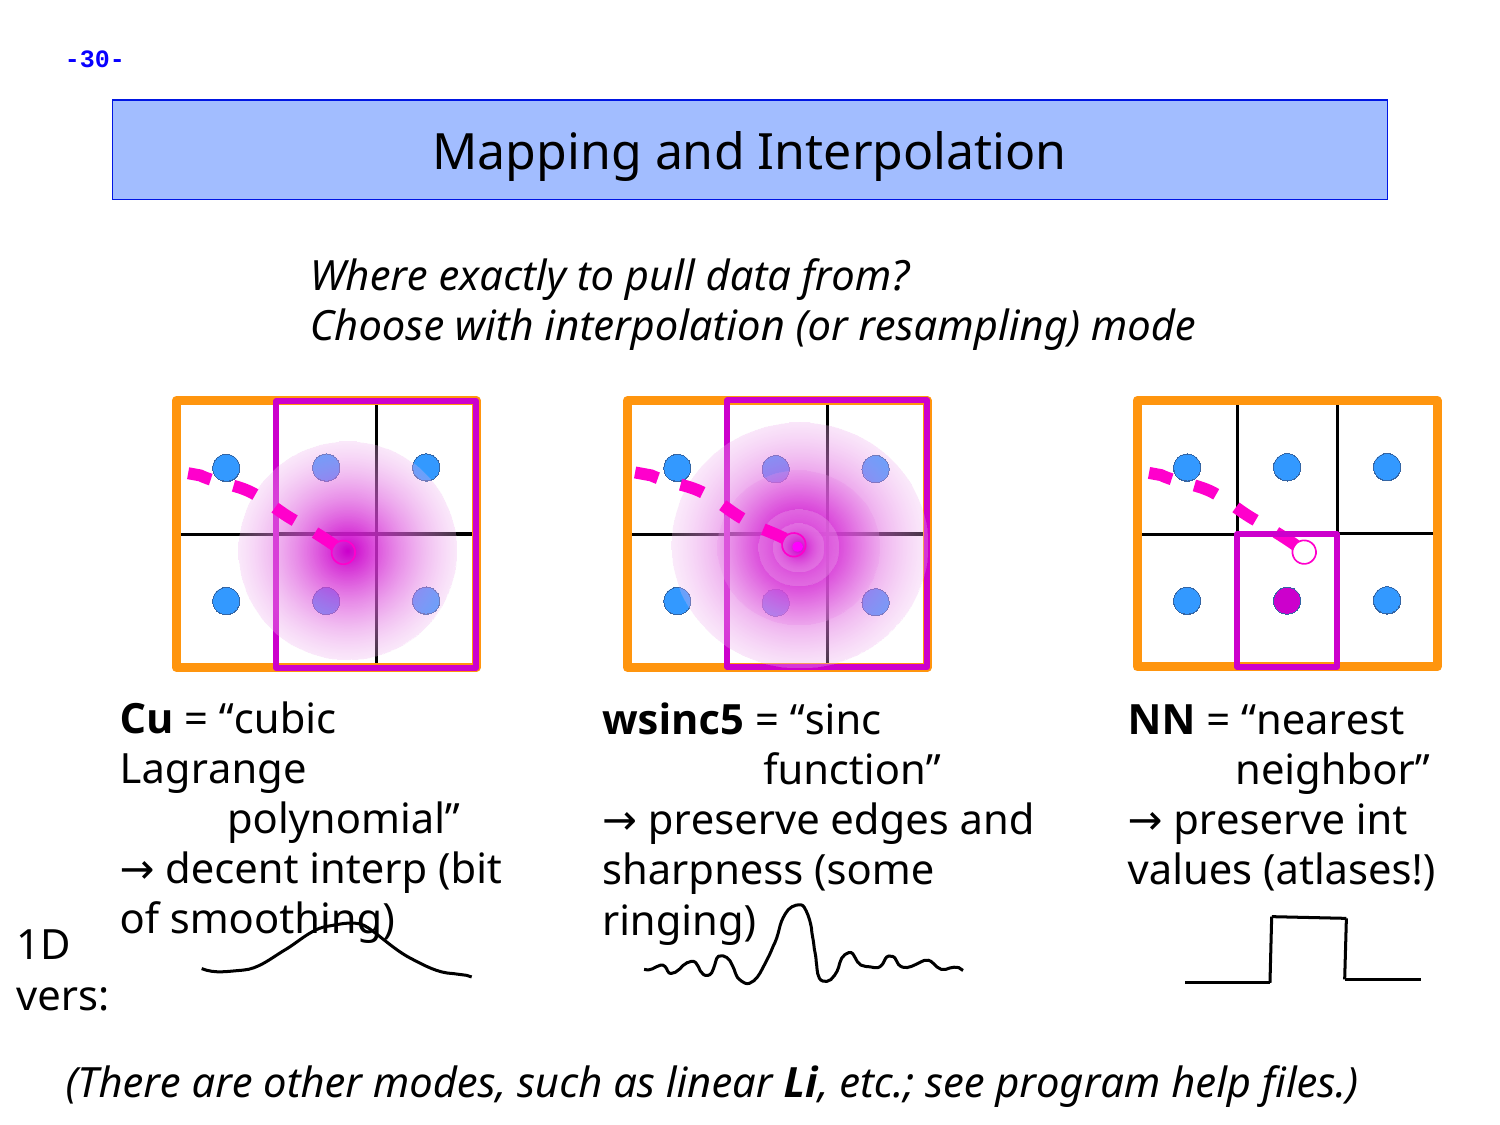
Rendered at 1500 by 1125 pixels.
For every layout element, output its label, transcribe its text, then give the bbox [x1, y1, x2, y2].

text_box NN = “nearest neighbor” → preserve int values (atlases!) [1109, 682, 1462, 904]
text_box [1373, 586, 1401, 615]
text_box [1173, 587, 1201, 615]
text_box [1173, 453, 1201, 482]
text_box [1273, 587, 1301, 615]
text_box [663, 454, 691, 482]
text_box (There are other modes, such as linear Li, etc.; see program help files.) [50, 1048, 1459, 1120]
text_box [212, 454, 240, 482]
text_box Where exactly to pull data from? Choose with interpolation (or resampling) mode [292, 238, 1245, 360]
text_box [1373, 453, 1401, 481]
text_box wsinc5 = “sinc function” → preserve edges and sharpness (some ringing) [584, 682, 1088, 904]
text_box [212, 587, 240, 615]
text_box [238, 442, 457, 660]
text_box [1273, 453, 1301, 482]
text_box Mapping and Interpolation [112, 99, 1388, 200]
text_box Cu = “cubic Lagrange polynomial” → decent interp (bit of smoothing) [101, 681, 551, 903]
text_box 1D vers: [0, 909, 191, 978]
text_box [663, 422, 928, 668]
